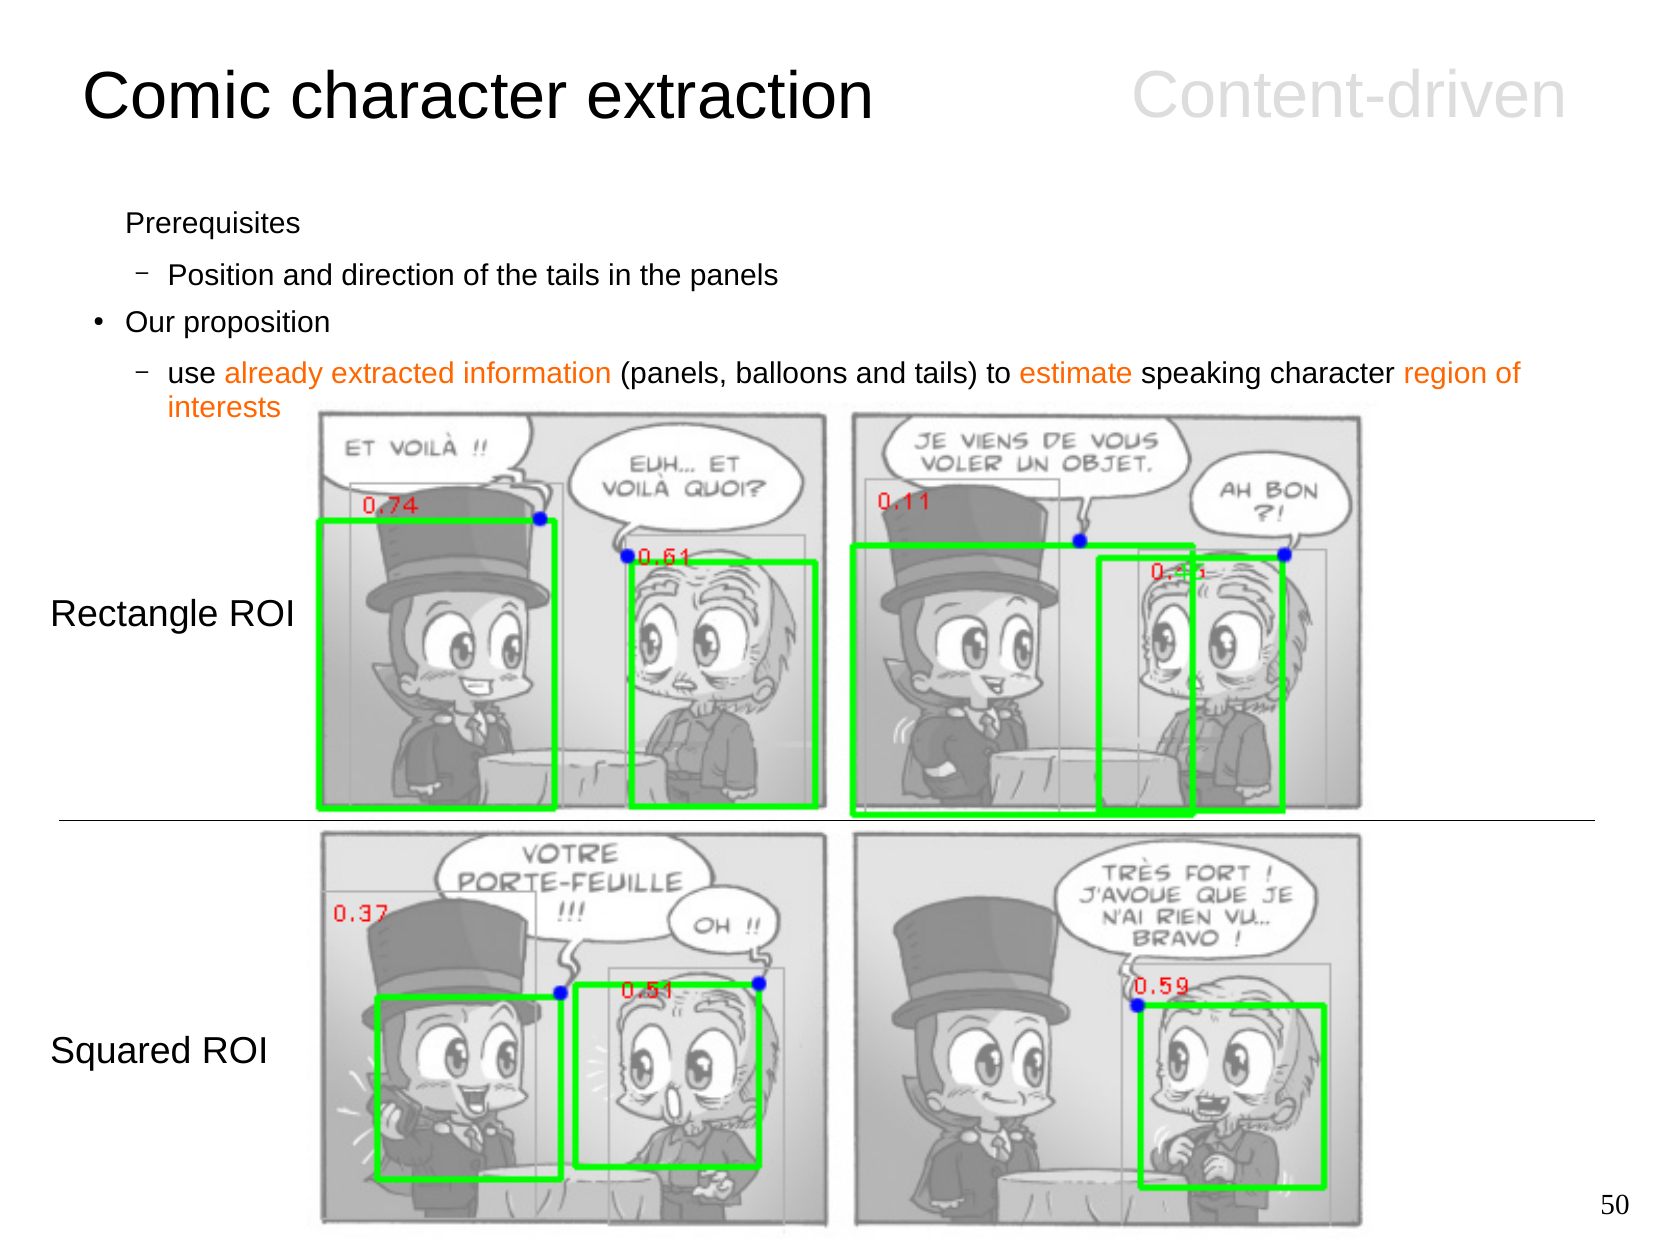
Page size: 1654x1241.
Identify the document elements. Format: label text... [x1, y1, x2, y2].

text_box Squared ROI [35, 1021, 306, 1079]
text_box Rectangle ROI [35, 584, 306, 642]
picture [306, 821, 1382, 1239]
title Comic character extraction [82, 49, 1571, 142]
list Prerequisites Position and direction of the tails in the panels Our proposition use already extracted information (panels, balloons and tails) to estimate speaking character region of interests [82, 206, 1572, 426]
picture [306, 400, 1382, 820]
